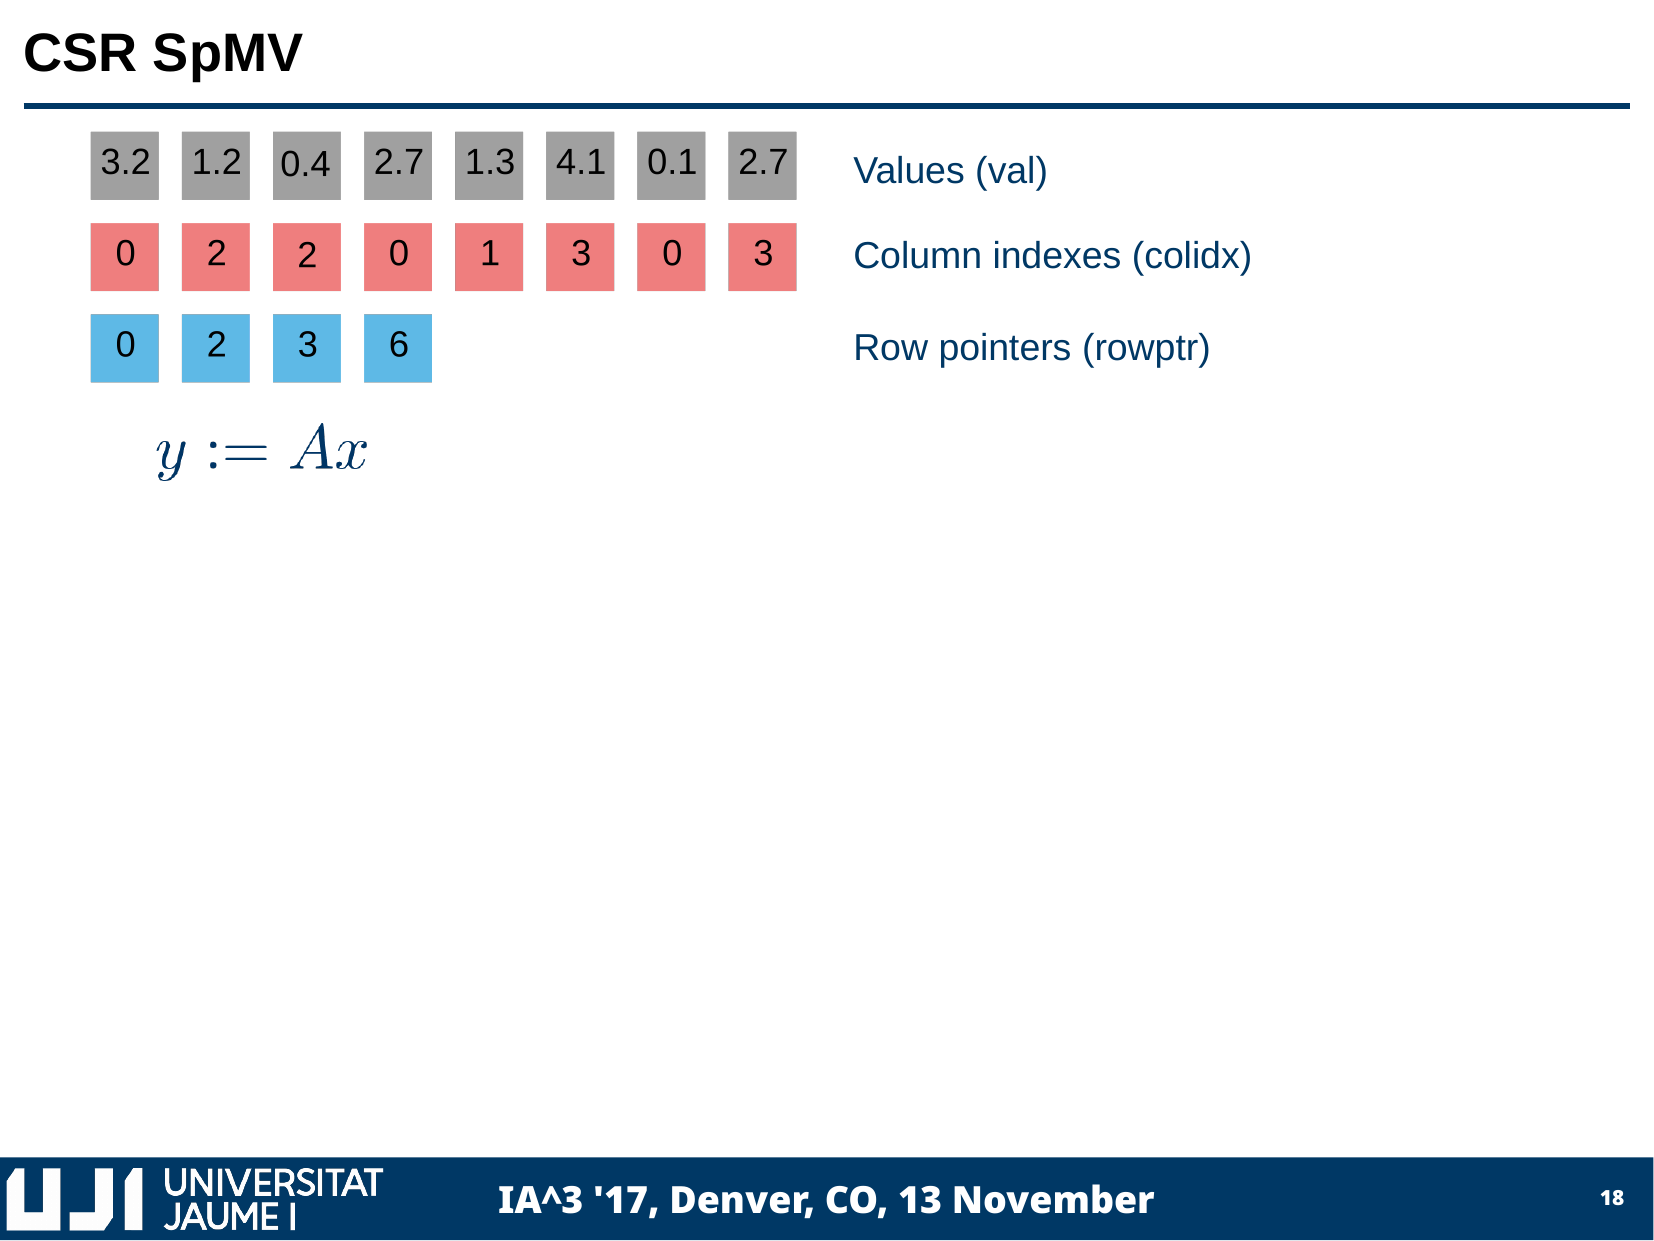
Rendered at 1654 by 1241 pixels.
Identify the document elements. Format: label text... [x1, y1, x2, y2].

title CSR SpMV [23, 0, 1630, 107]
picture [156, 423, 367, 481]
text_box Column indexes (colidx) [838, 227, 1268, 284]
picture [83, 124, 804, 390]
picture [0, 1158, 390, 1241]
text_box Row pointers (rowptr) [838, 318, 1226, 376]
text_box Values (val) [838, 141, 1063, 199]
